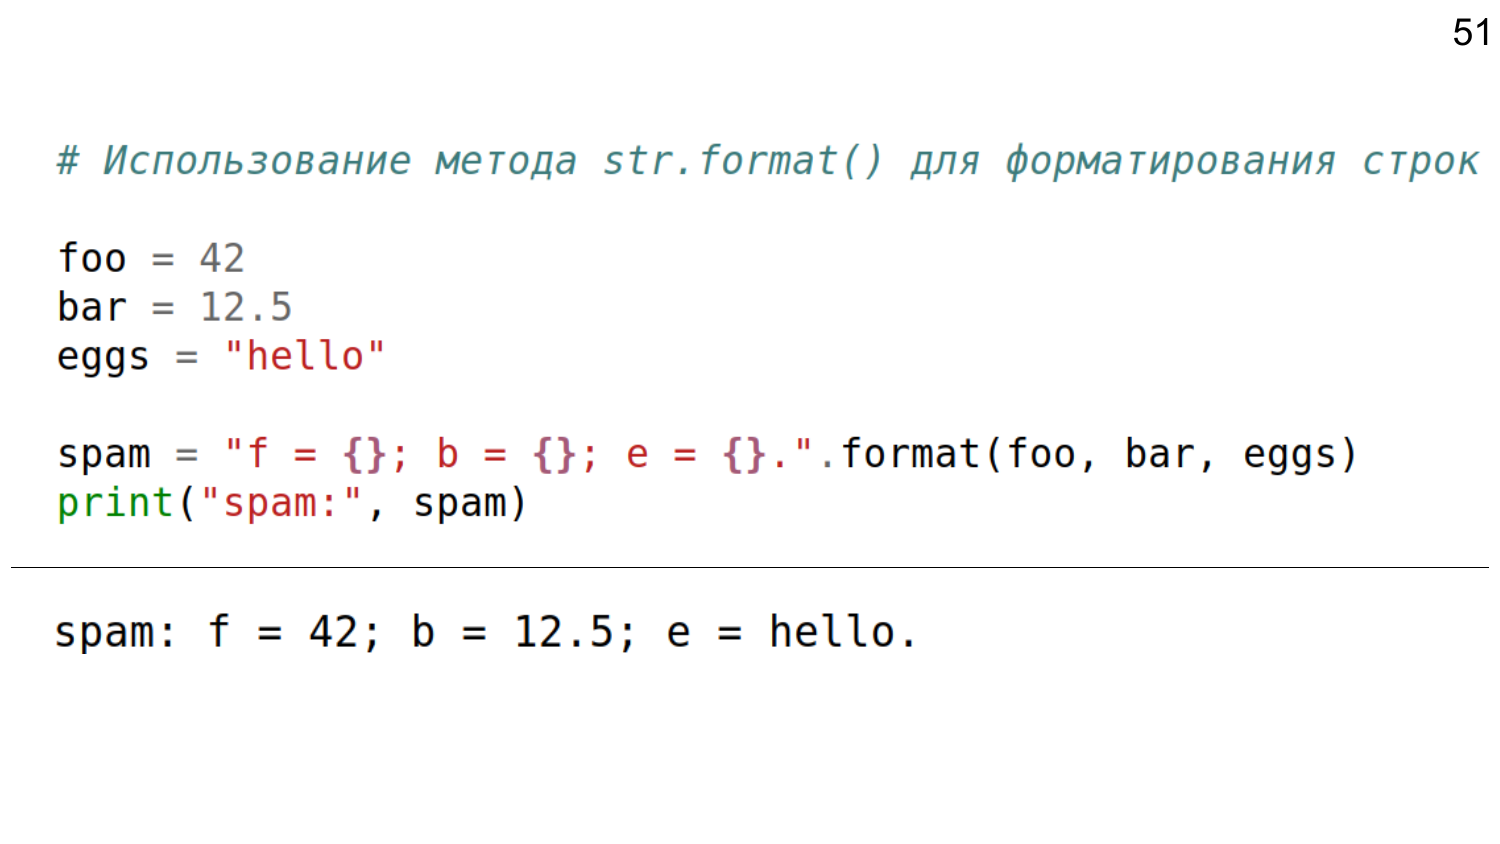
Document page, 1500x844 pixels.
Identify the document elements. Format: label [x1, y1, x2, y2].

picture [47, 132, 1488, 536]
picture [47, 608, 930, 654]
